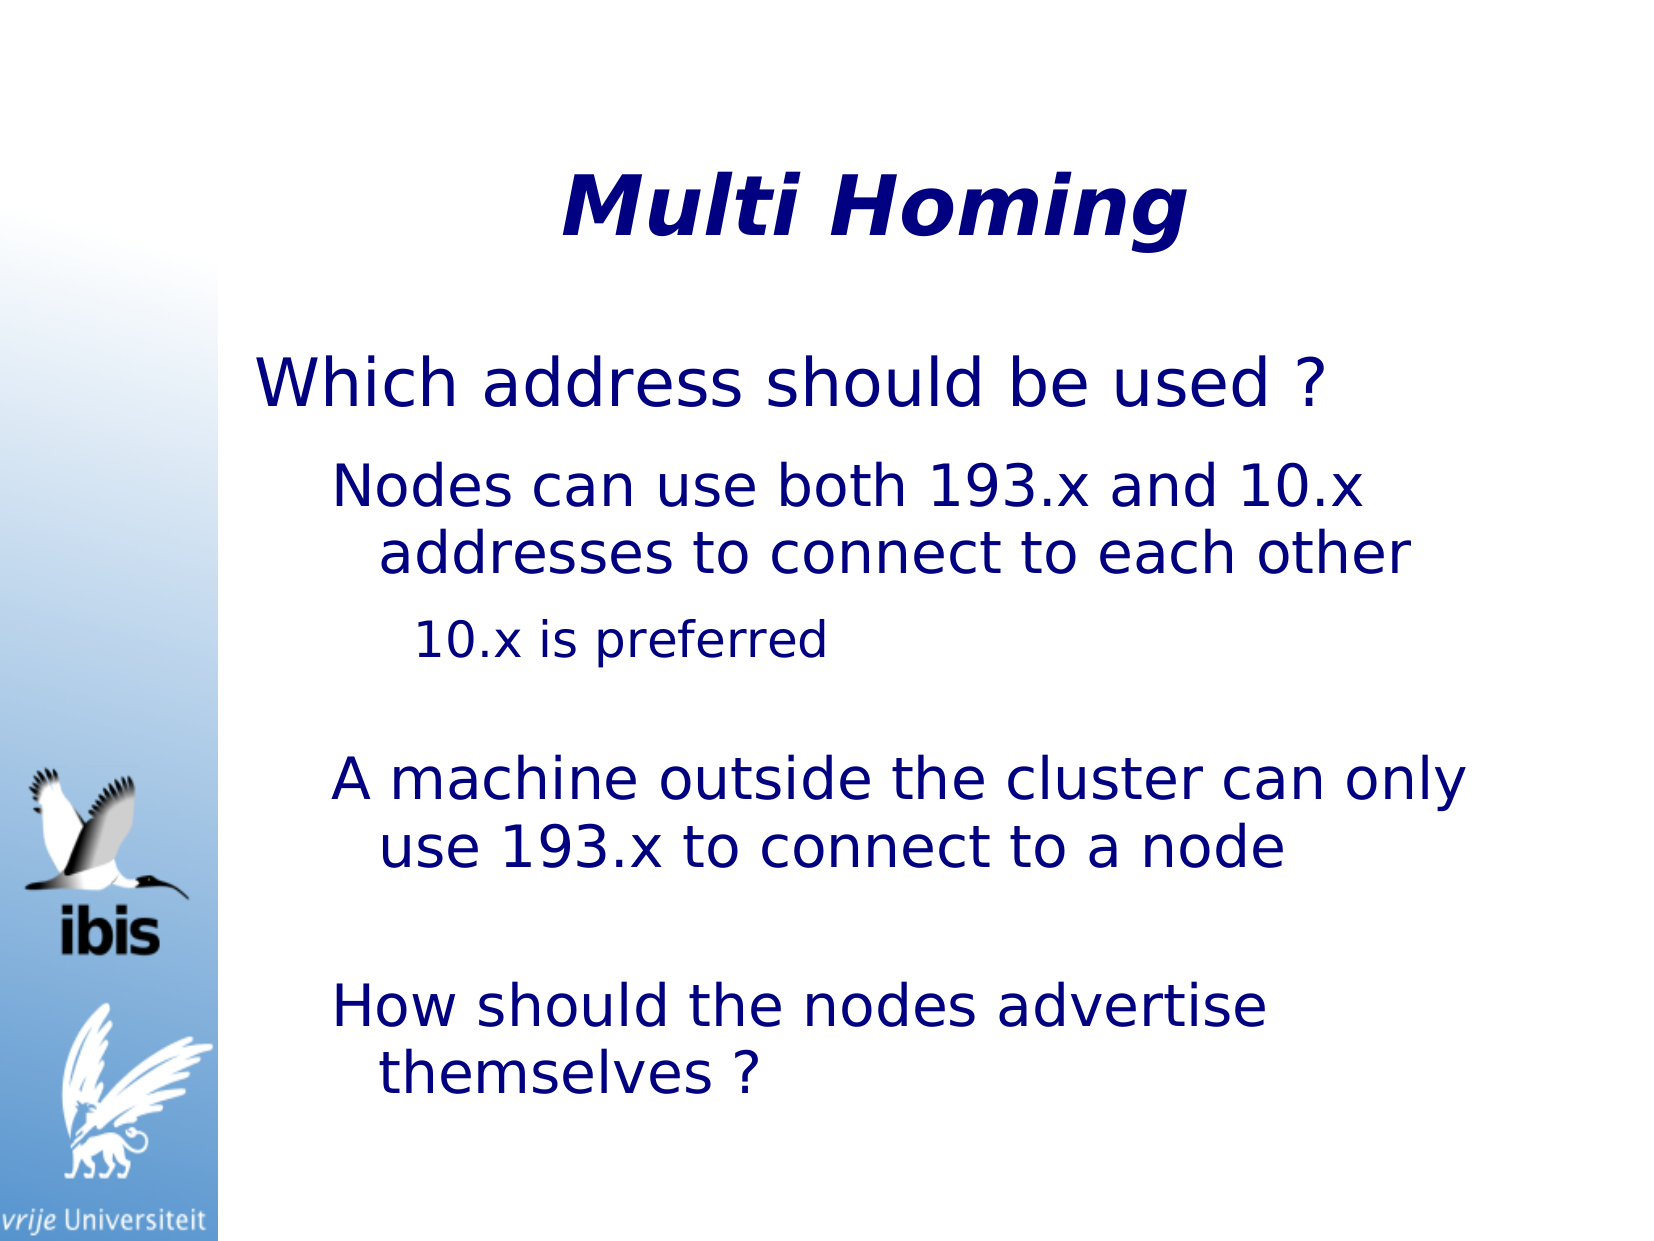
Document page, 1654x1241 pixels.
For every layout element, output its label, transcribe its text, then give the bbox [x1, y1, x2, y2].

title Multi Homing [219, 102, 1534, 311]
list Which address should be used ? Nodes can use both 193.x and 10.x addresses to connect to each other 10.x is preferred A machine outside the cluster can only use 193.x to connect to a node How should the nodes advertise themselves ? [236, 344, 1534, 1196]
picture [0, 0, 218, 1241]
